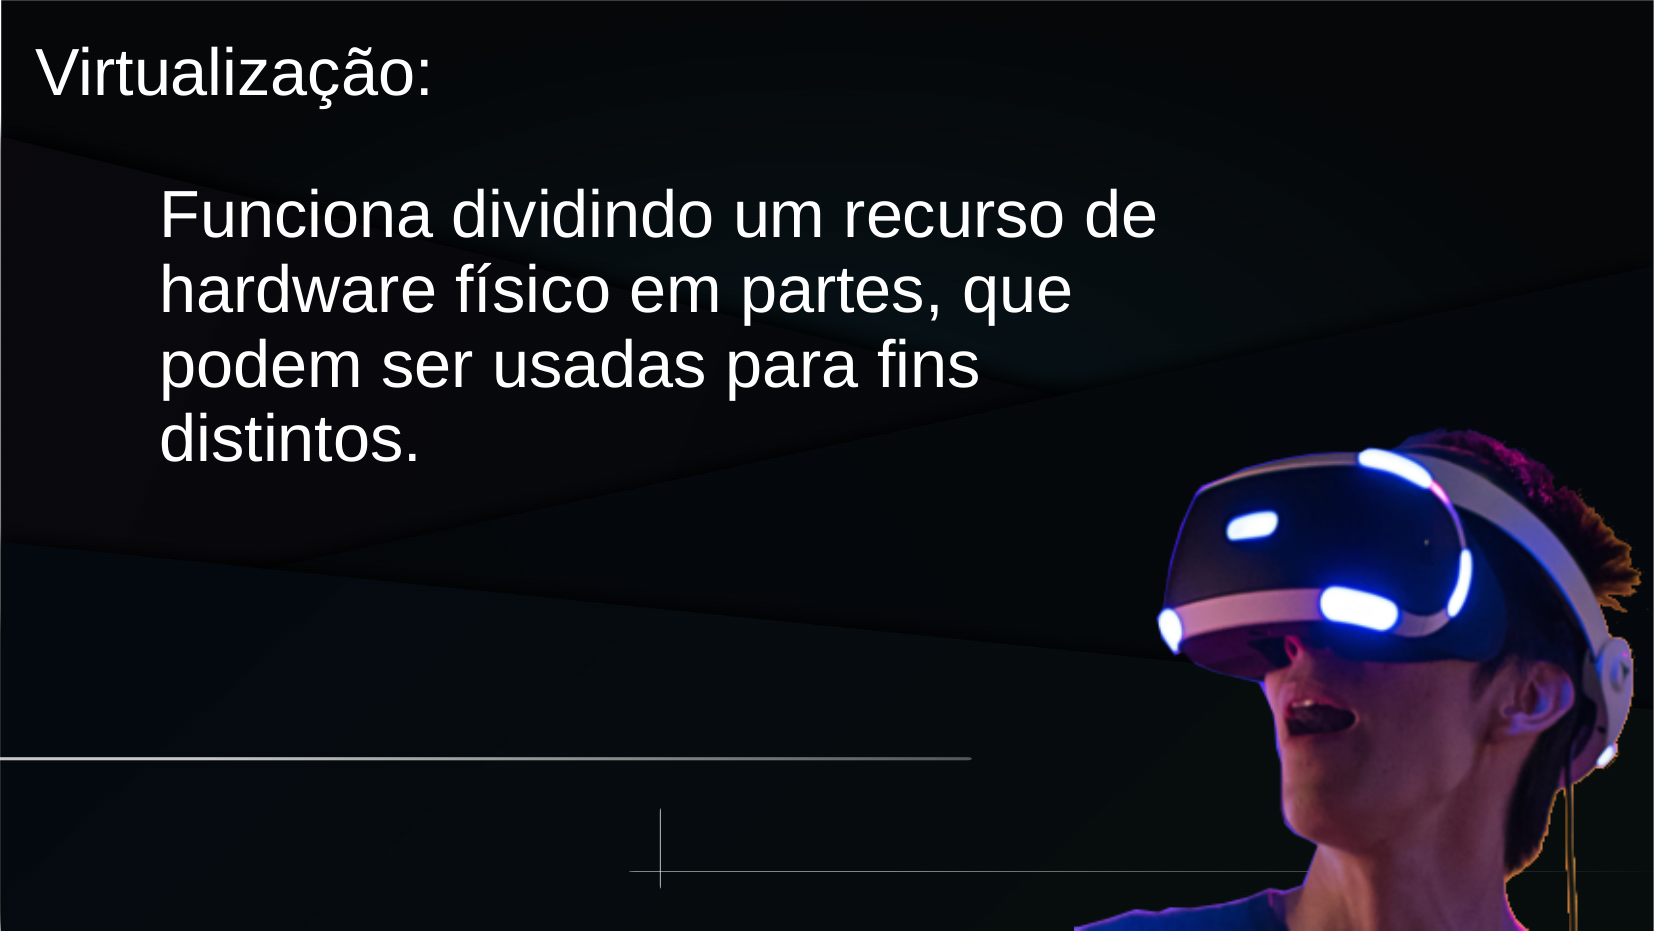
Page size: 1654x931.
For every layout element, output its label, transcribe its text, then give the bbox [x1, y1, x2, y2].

list Funciona dividindo um recurso de hardware físico em partes, que podem ser usadas para fins distintos. [159, 177, 1217, 721]
picture [0, 0, 1654, 931]
list Virtualização: [35, 35, 591, 119]
